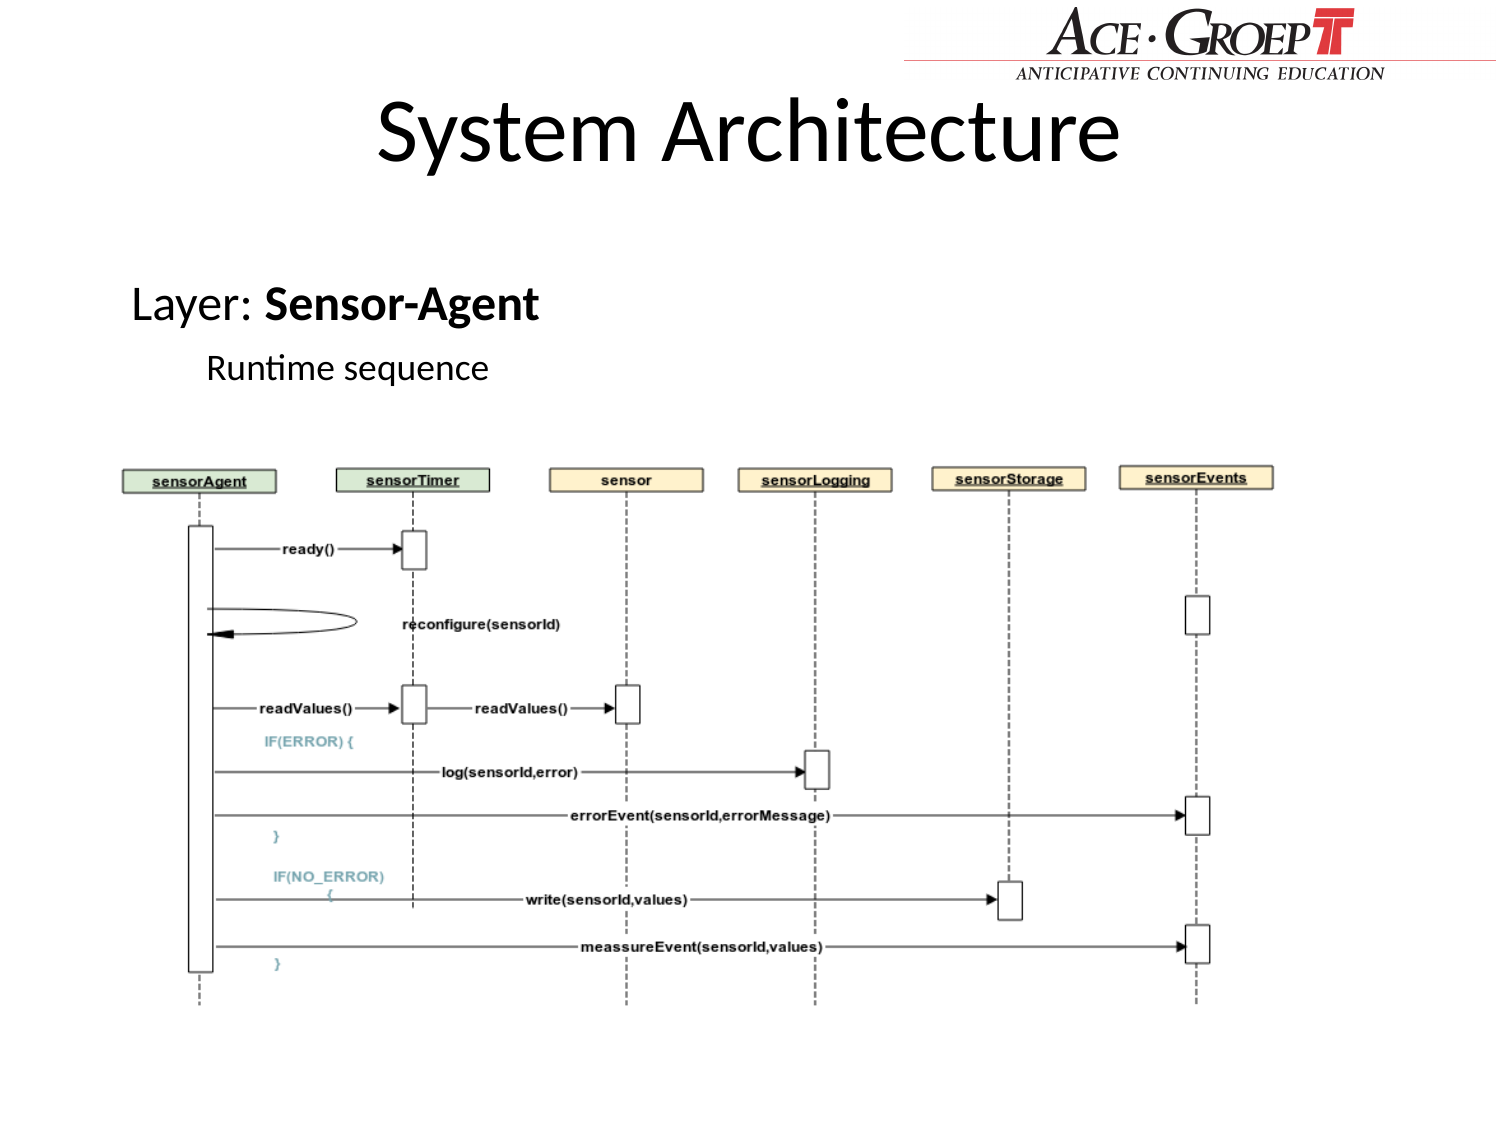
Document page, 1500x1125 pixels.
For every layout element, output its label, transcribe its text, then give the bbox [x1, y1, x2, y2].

picture [904, 7, 1496, 80]
picture [118, 456, 1301, 1031]
title System Architecture [75, 45, 1425, 233]
list Layer: Sensor-Agent Runtime sequence [60, 262, 1411, 1006]
